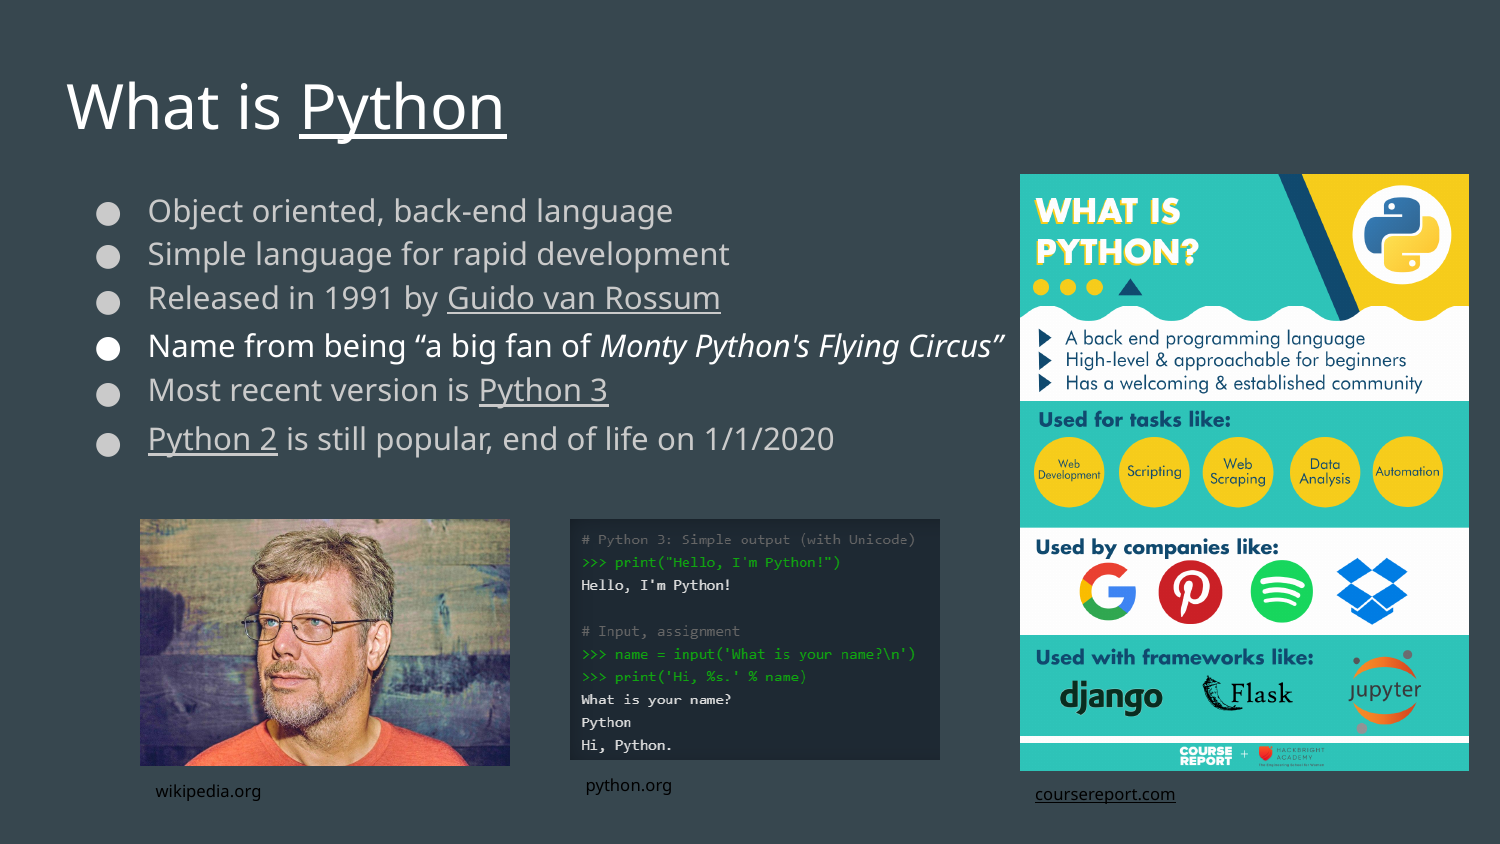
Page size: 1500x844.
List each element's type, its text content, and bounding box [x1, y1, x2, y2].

picture [1020, 174, 1469, 771]
title What is Python [51, 72, 1449, 167]
list Object oriented, back-end language Simple language for rapid development Released in 1991 by Guido van Rossum Name from being “a big fan of Monty Python's Flying Circus” Most recent version is Python 3 Python 2 is still popular, end of life on 1/1/2020 [57, 170, 1431, 676]
text_box python.org [570, 759, 713, 801]
picture [140, 519, 510, 766]
picture [570, 519, 940, 760]
text_box coursereport.com [1020, 768, 1223, 801]
text_box wikipedia.org [140, 765, 287, 813]
